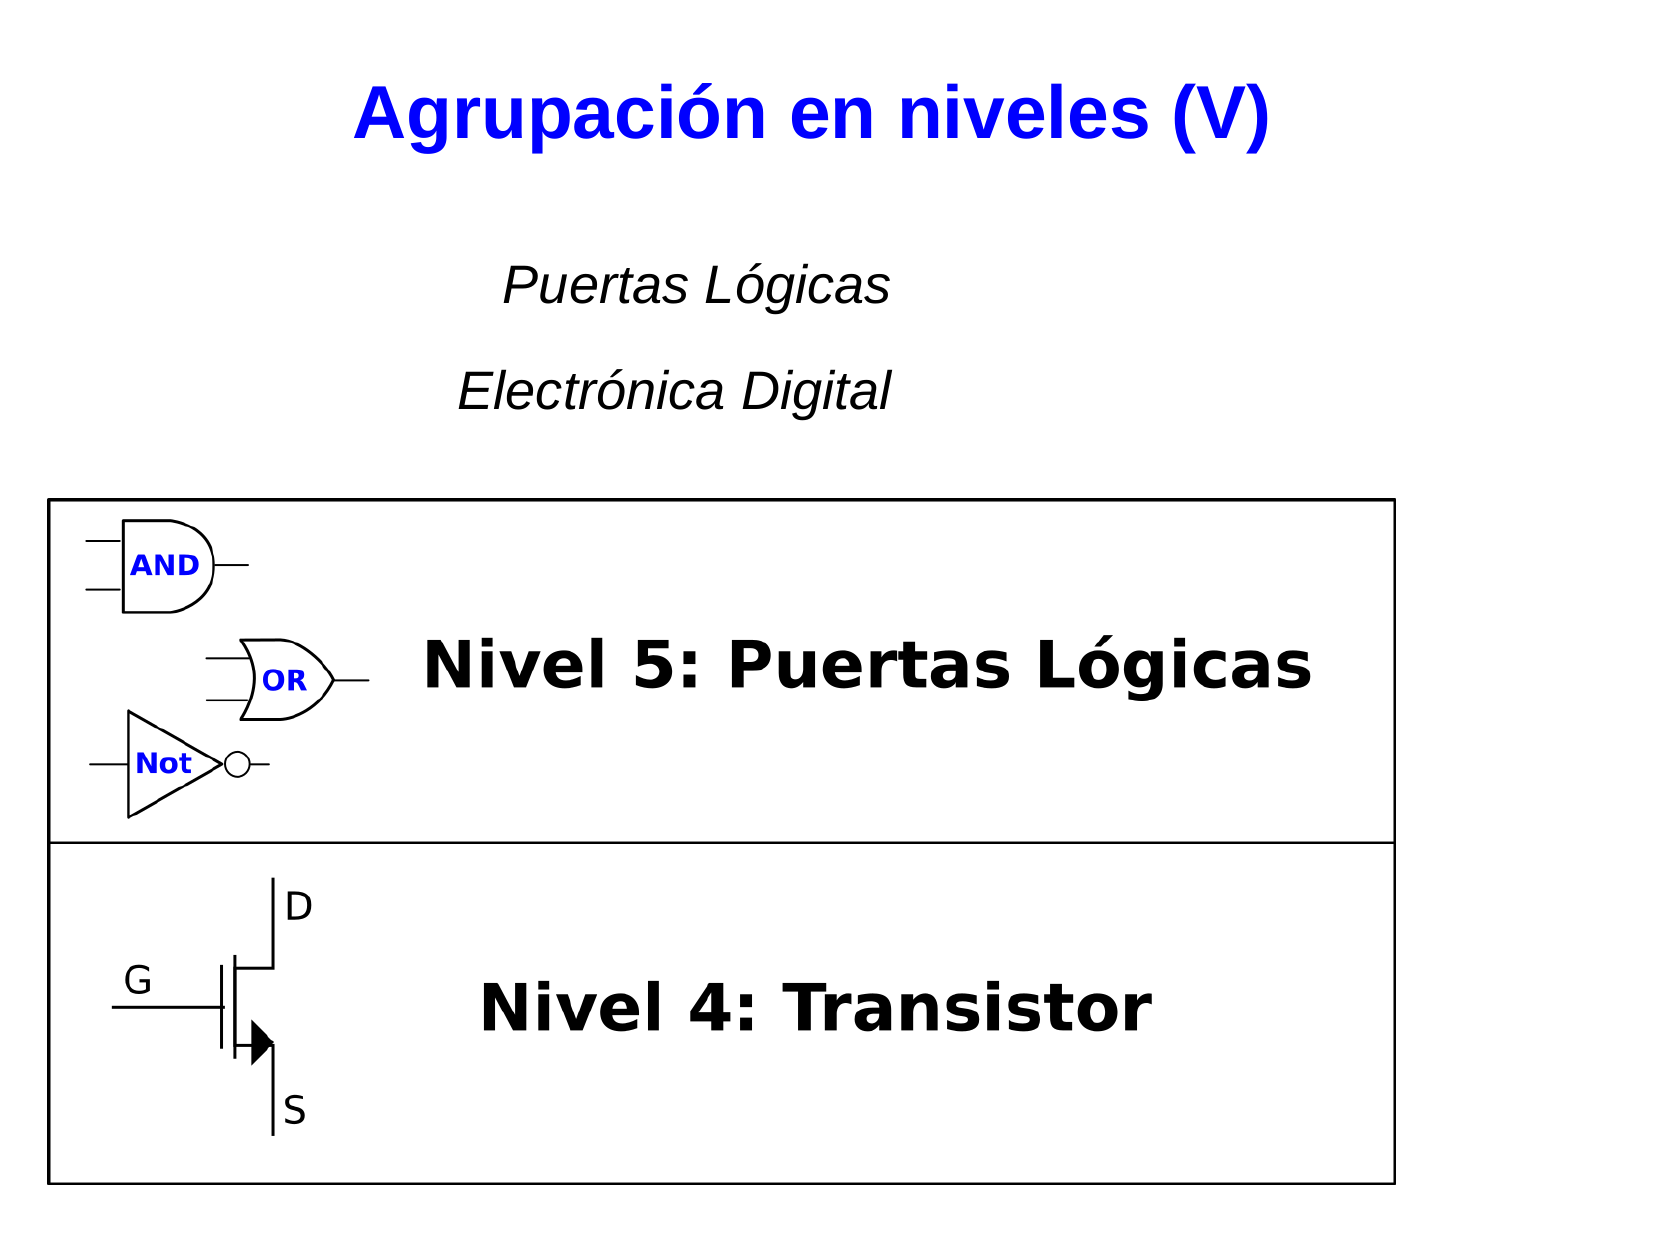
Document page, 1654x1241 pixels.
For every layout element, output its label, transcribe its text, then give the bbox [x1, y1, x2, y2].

text_box Puertas Lógicas [435, 254, 961, 316]
text_box Agrupación en niveles (V) [64, 59, 1561, 166]
picture [47, 498, 1396, 1186]
text_box Electrónica Digital [375, 330, 976, 452]
